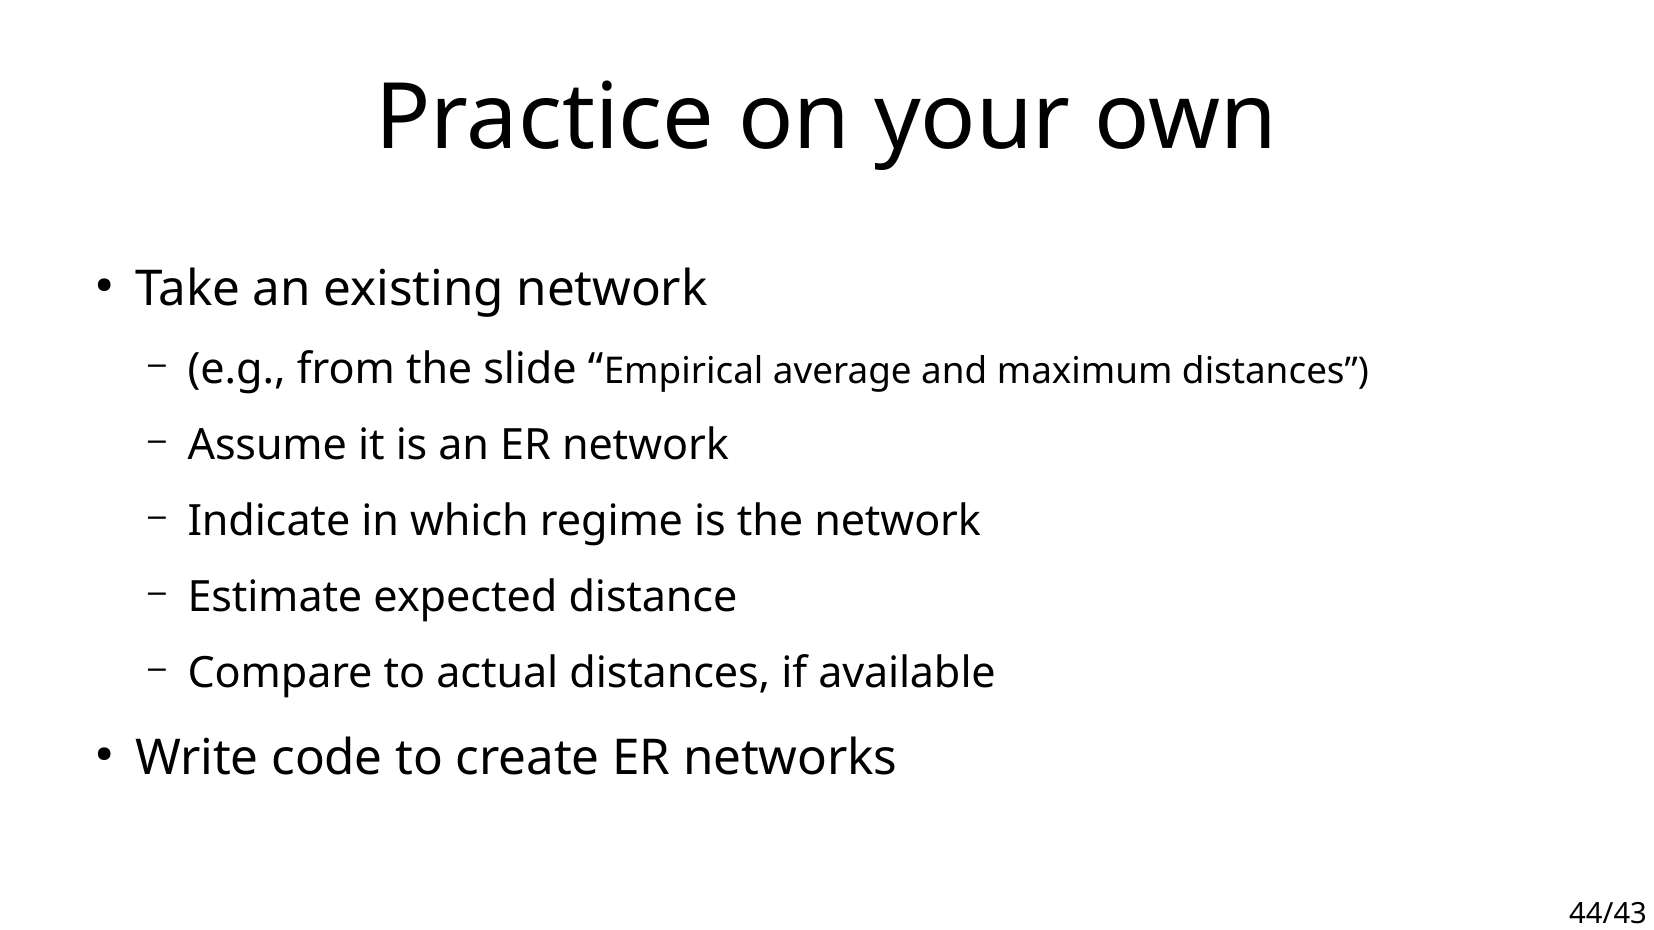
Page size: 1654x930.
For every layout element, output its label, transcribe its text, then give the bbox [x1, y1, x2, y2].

list Take an existing network (e.g., from the slide “Empirical average and maximum distances”) Assume it is an ER network Indicate in which regime is the network Estimate expected distance Compare to actual distances, if available Write code to create ER networks [82, 252, 1571, 793]
title Practice on your own [82, 1, 1571, 225]
